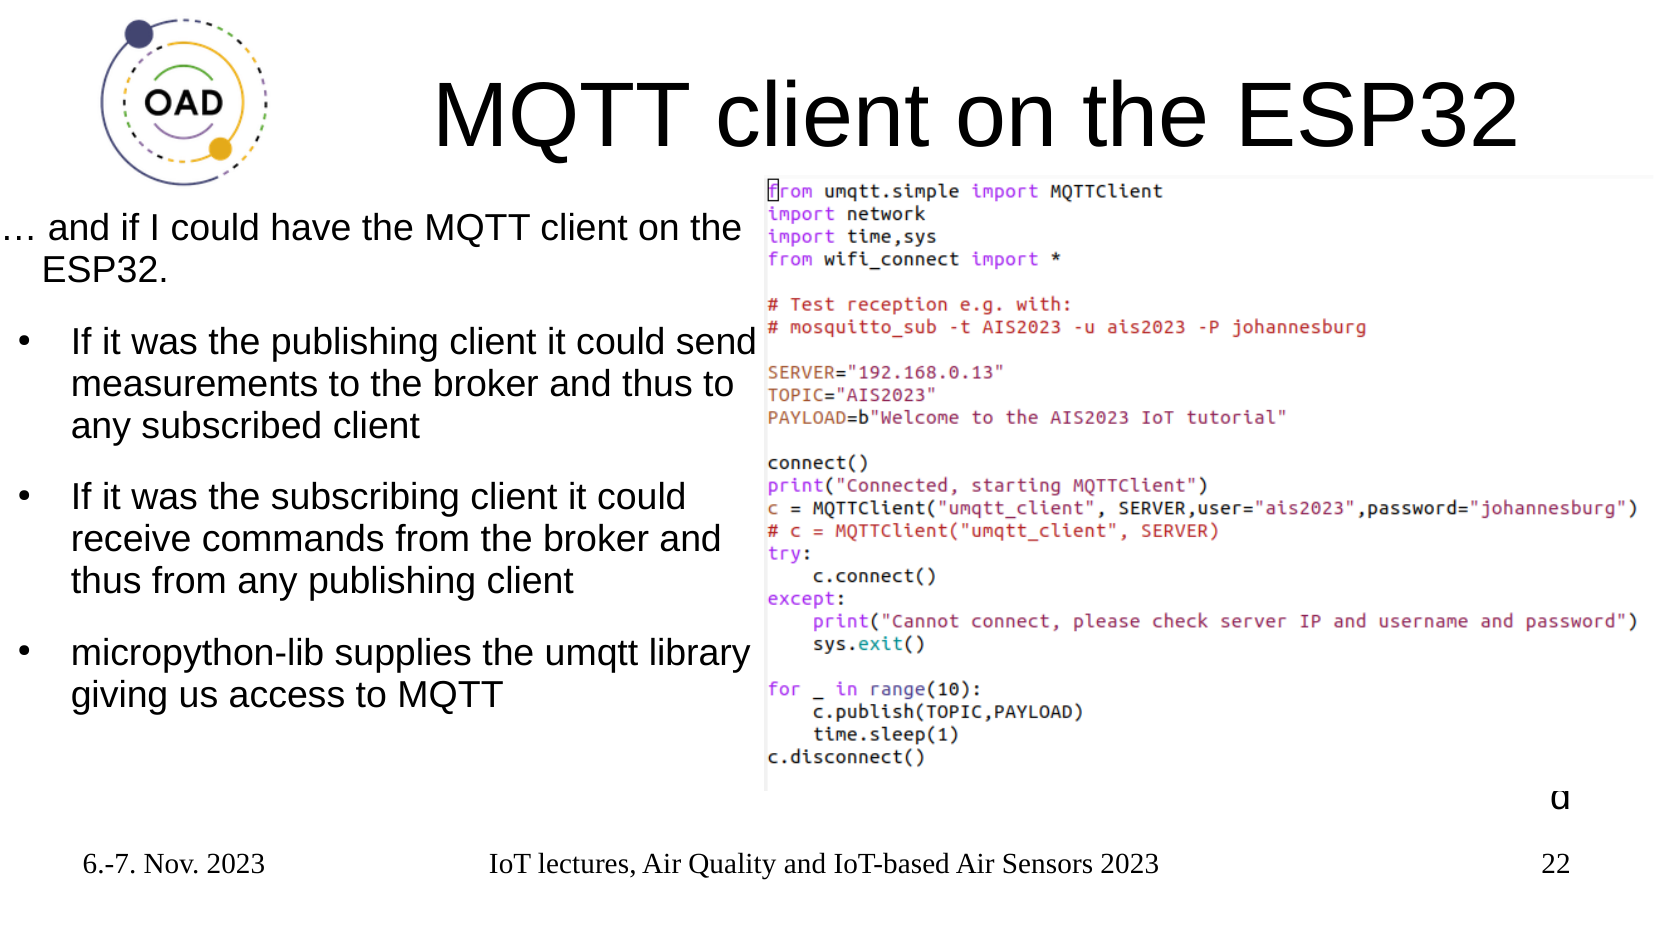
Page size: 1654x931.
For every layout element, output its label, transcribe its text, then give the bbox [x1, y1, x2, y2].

picture [764, 175, 1654, 791]
picture [59, 4, 303, 206]
text_box d [1535, 791, 1595, 825]
list … and if I could have the MQTT client on the ESP32. If it was the publishing client it could send measurements to the broker and thus to any subscribed client If it was the subscribing client it could receive commands from the broker and thus from any publishing client micropython-lib supplies the umqtt library giving us access to MQTT [0, 206, 764, 747]
title MQTT client on the ESP32 [354, 37, 1601, 193]
